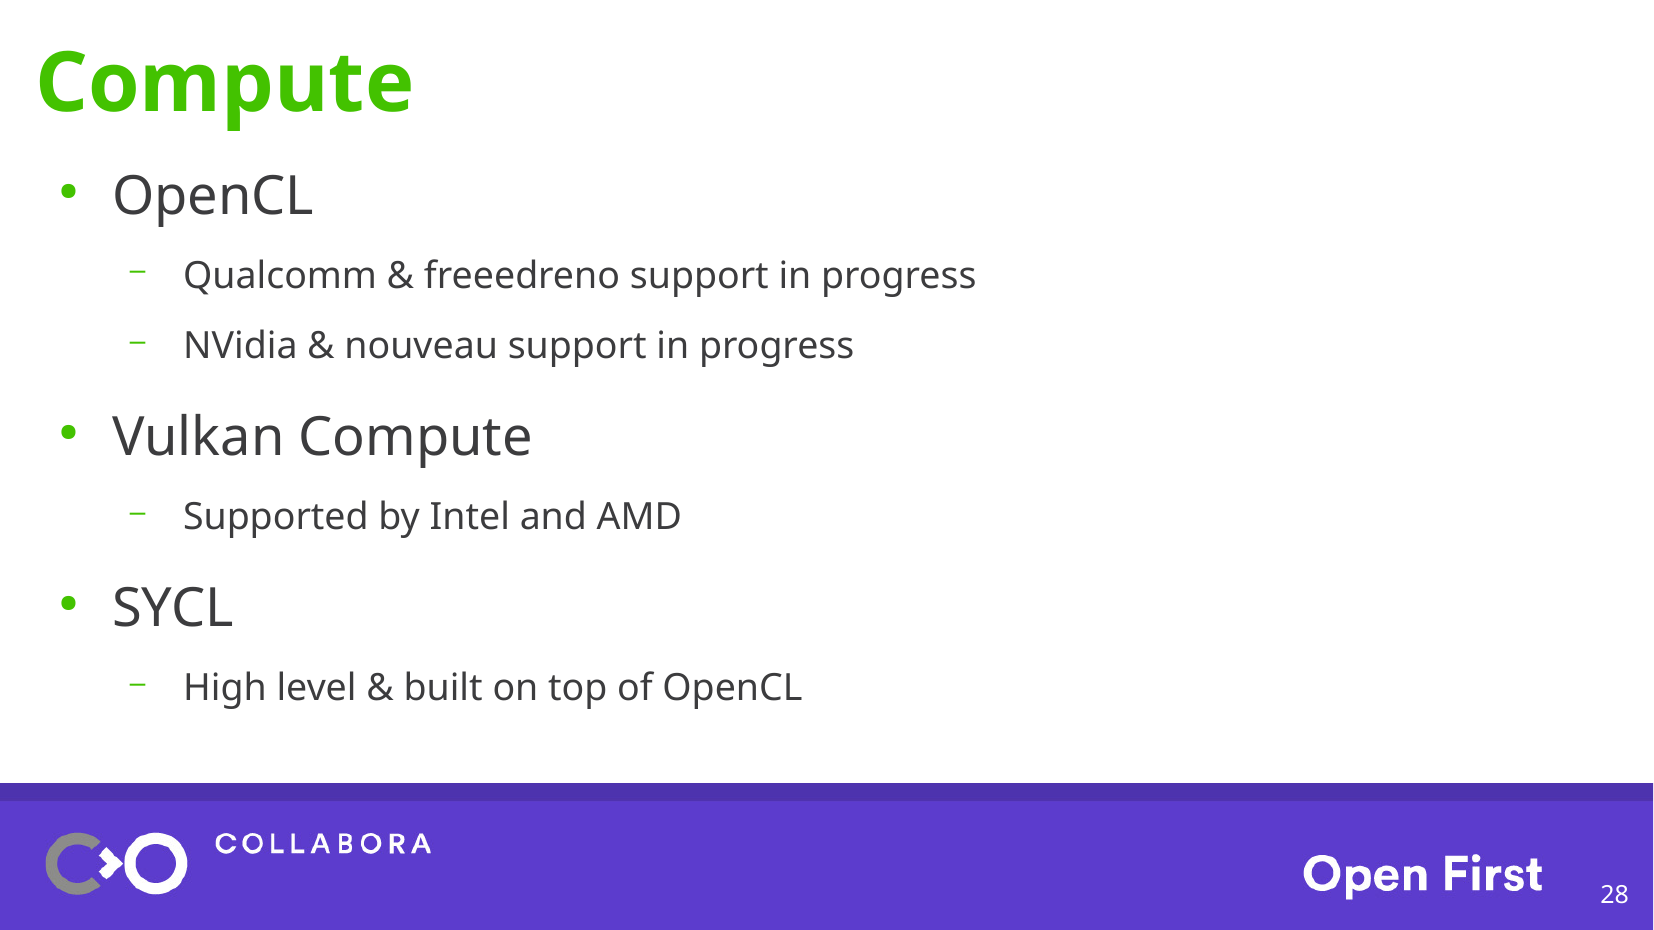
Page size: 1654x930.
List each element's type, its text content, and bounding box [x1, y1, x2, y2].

title Compute [35, 28, 1608, 192]
picture [0, 0, 1654, 930]
list OpenCL Qualcomm & freeedreno support in progress NVidia & nouveau support in progress Vulkan Compute Supported by Intel and AMD SYCL High level & built on top of OpenCL [41, 160, 1613, 804]
